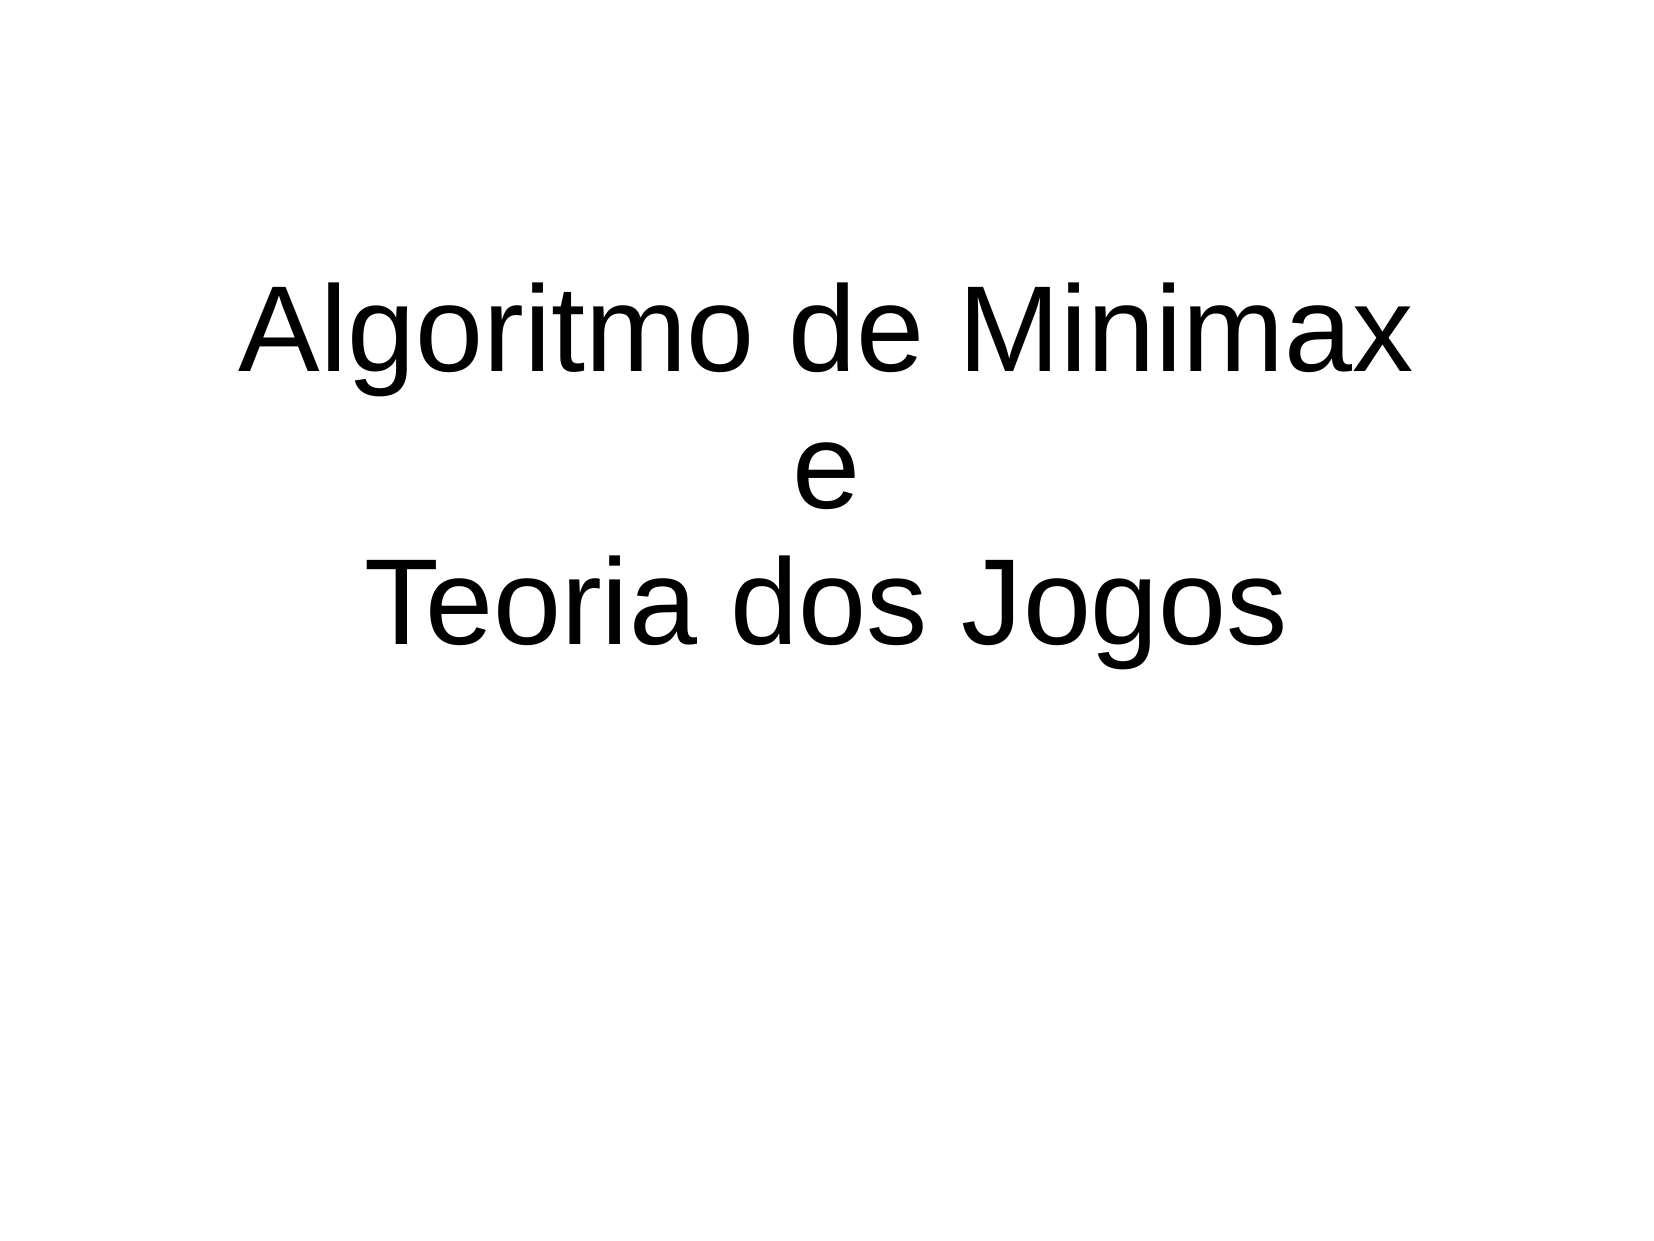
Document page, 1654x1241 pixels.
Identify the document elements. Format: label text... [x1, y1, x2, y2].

title Algoritmo de Minimax e Teoria dos Jogos [82, 192, 1571, 740]
